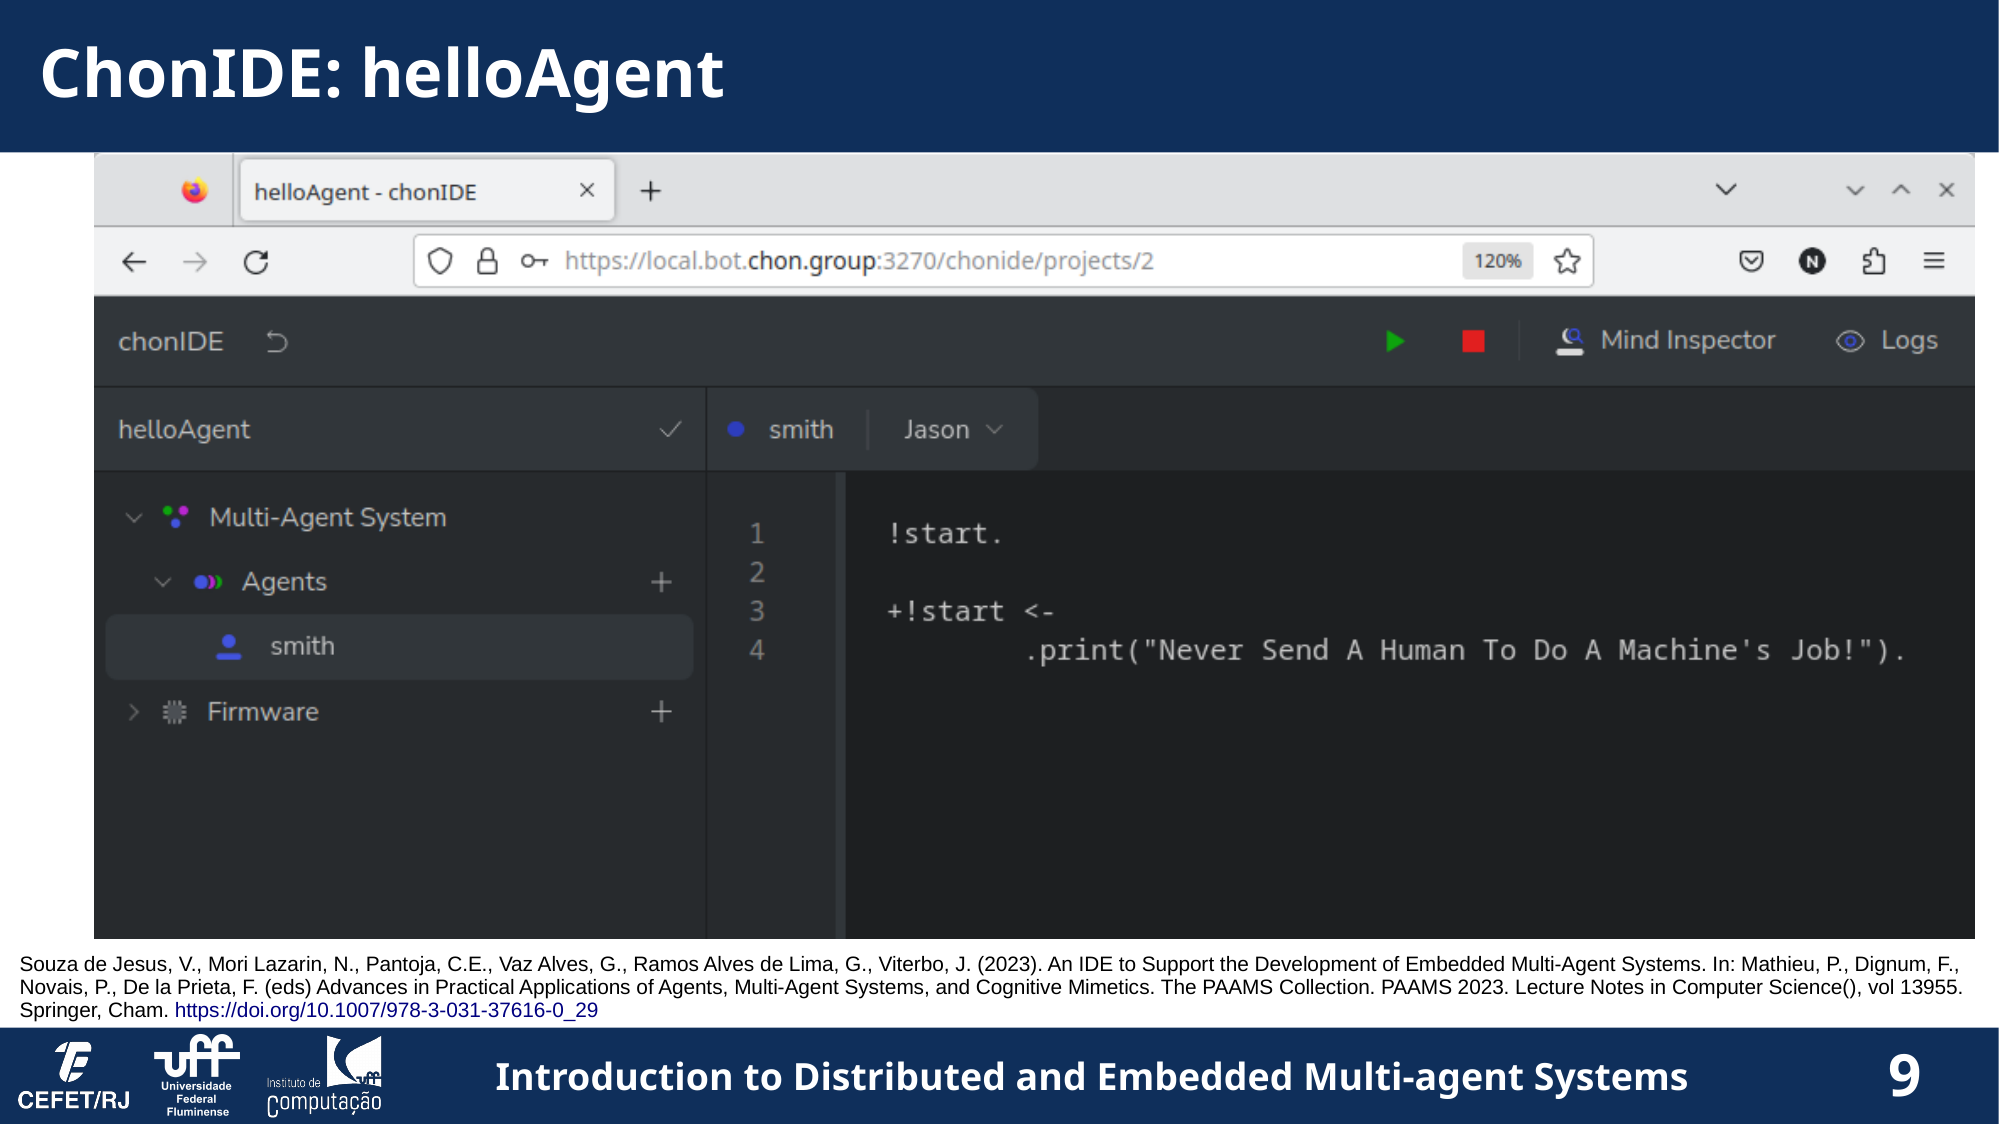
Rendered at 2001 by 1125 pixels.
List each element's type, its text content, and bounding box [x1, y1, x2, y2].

picture [94, 153, 1975, 939]
picture [18, 1030, 129, 1125]
picture [153, 1033, 241, 1121]
text_box ChonIDE: helloAgent [25, 23, 1998, 116]
picture [265, 1033, 383, 1118]
text_box Souza de Jesus, V., Mori Lazarin, N., Pantoja, C.E., Vaz Alves, G., Ramos Alves de Lima, G., Viterbo, J. (2023). An IDE to Support the Development of Embedded Multi-Agent Systems. In: Mathieu, P., Dignum, F., Novais, P., De la Prieta, F. (eds) Advances in Practical Applications of Agents, Multi-Agent Systems, and Cognitive Mimetics. The PAAMS Collection. PAAMS 2023. Lecture Notes in Computer Science(), vol 13955. Springer, Cham. https://doi.org/10.1007/978-3-031-37616-0_29 [4, 944, 1979, 1030]
